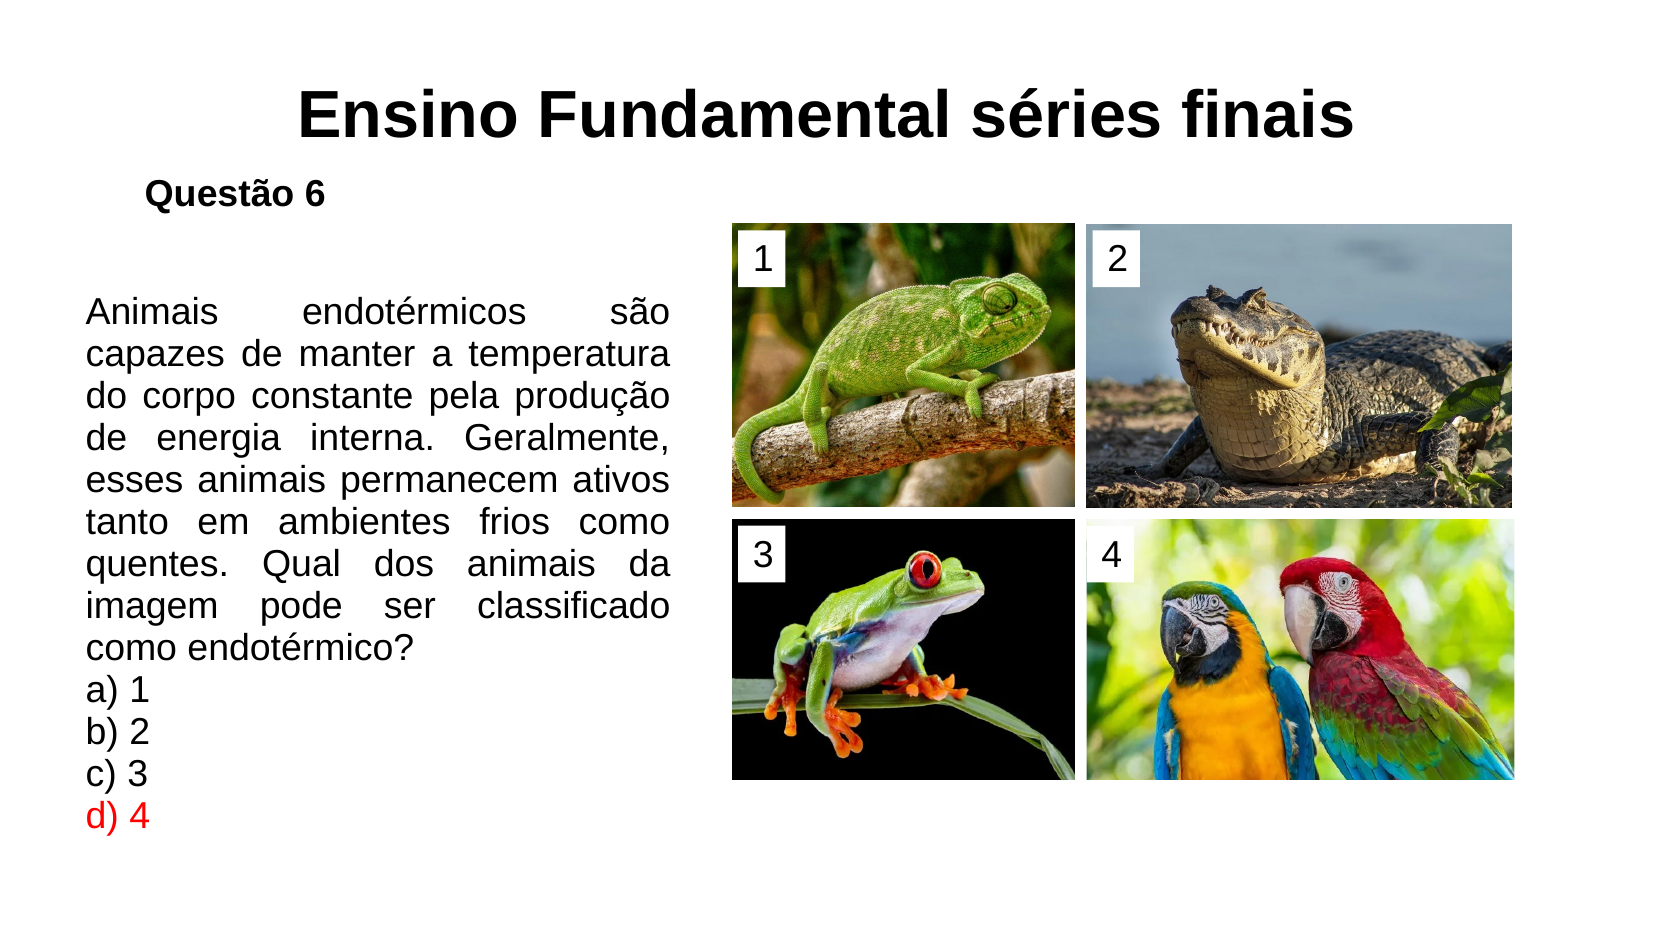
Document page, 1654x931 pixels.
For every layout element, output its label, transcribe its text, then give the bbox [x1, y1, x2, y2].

text_box Questão 6 [129, 165, 827, 223]
text_box 3 [738, 525, 786, 583]
text_box 4 [1086, 525, 1134, 583]
text_box 2 [1092, 230, 1140, 288]
picture [732, 223, 1075, 507]
picture [732, 519, 1075, 780]
text_box Animais endotérmicos são capazes de manter a temperatura do corpo constante pela produção de energia interna. Geralmente, esses animais permanecem ativos tanto em ambientes frios como quentes. Qual dos animais da imagem pode ser classificado como endotérmico? a) 1 b) 2 c) 3 d) 4 [70, 283, 686, 929]
title Ensino Fundamental séries finais [82, 37, 1571, 193]
text_box 1 [738, 230, 786, 288]
picture [1389, 775, 1399, 780]
picture [1086, 224, 1512, 508]
picture [1086, 519, 1515, 780]
